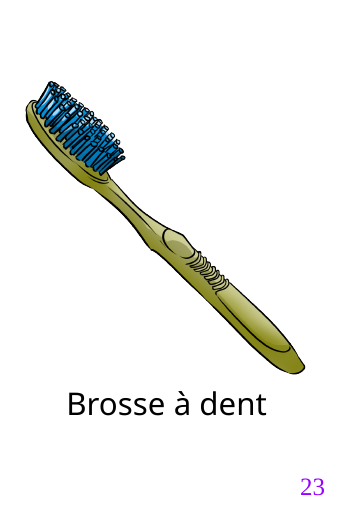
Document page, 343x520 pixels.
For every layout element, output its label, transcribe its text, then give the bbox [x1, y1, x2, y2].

picture [0, 68, 342, 412]
text_box Brosse à dent [51, 412, 311, 463]
